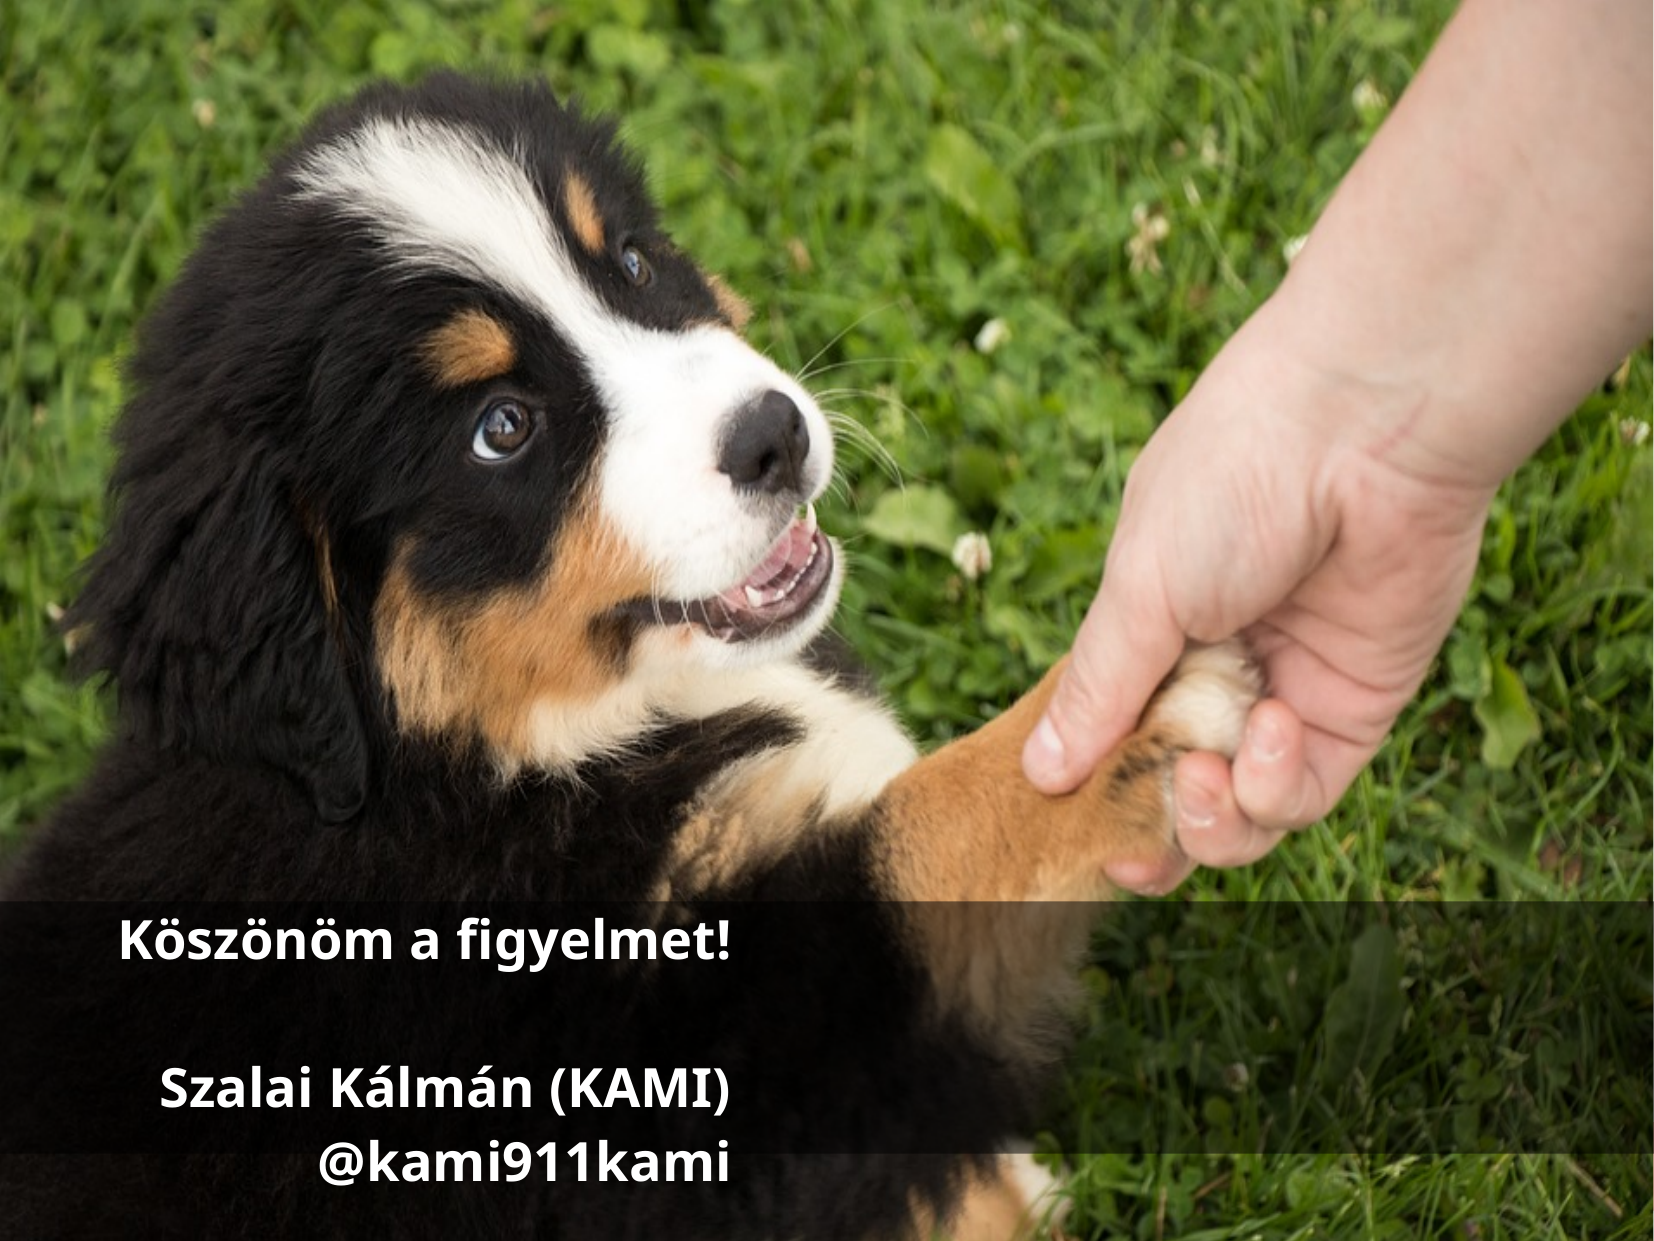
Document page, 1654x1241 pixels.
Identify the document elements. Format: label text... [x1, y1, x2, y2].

picture [0, 0, 1654, 901]
picture [351, 1154, 357, 1170]
picture [0, 1154, 1654, 1241]
title Köszönöm a figyelmet! Szalai Kálmán (KAMI) @kami911kami [0, 901, 1654, 1154]
picture [336, 1157, 346, 1170]
picture [640, 1167, 650, 1176]
picture [512, 1154, 523, 1161]
picture [411, 1167, 421, 1176]
picture [607, 1154, 616, 1164]
picture [378, 1154, 387, 1164]
